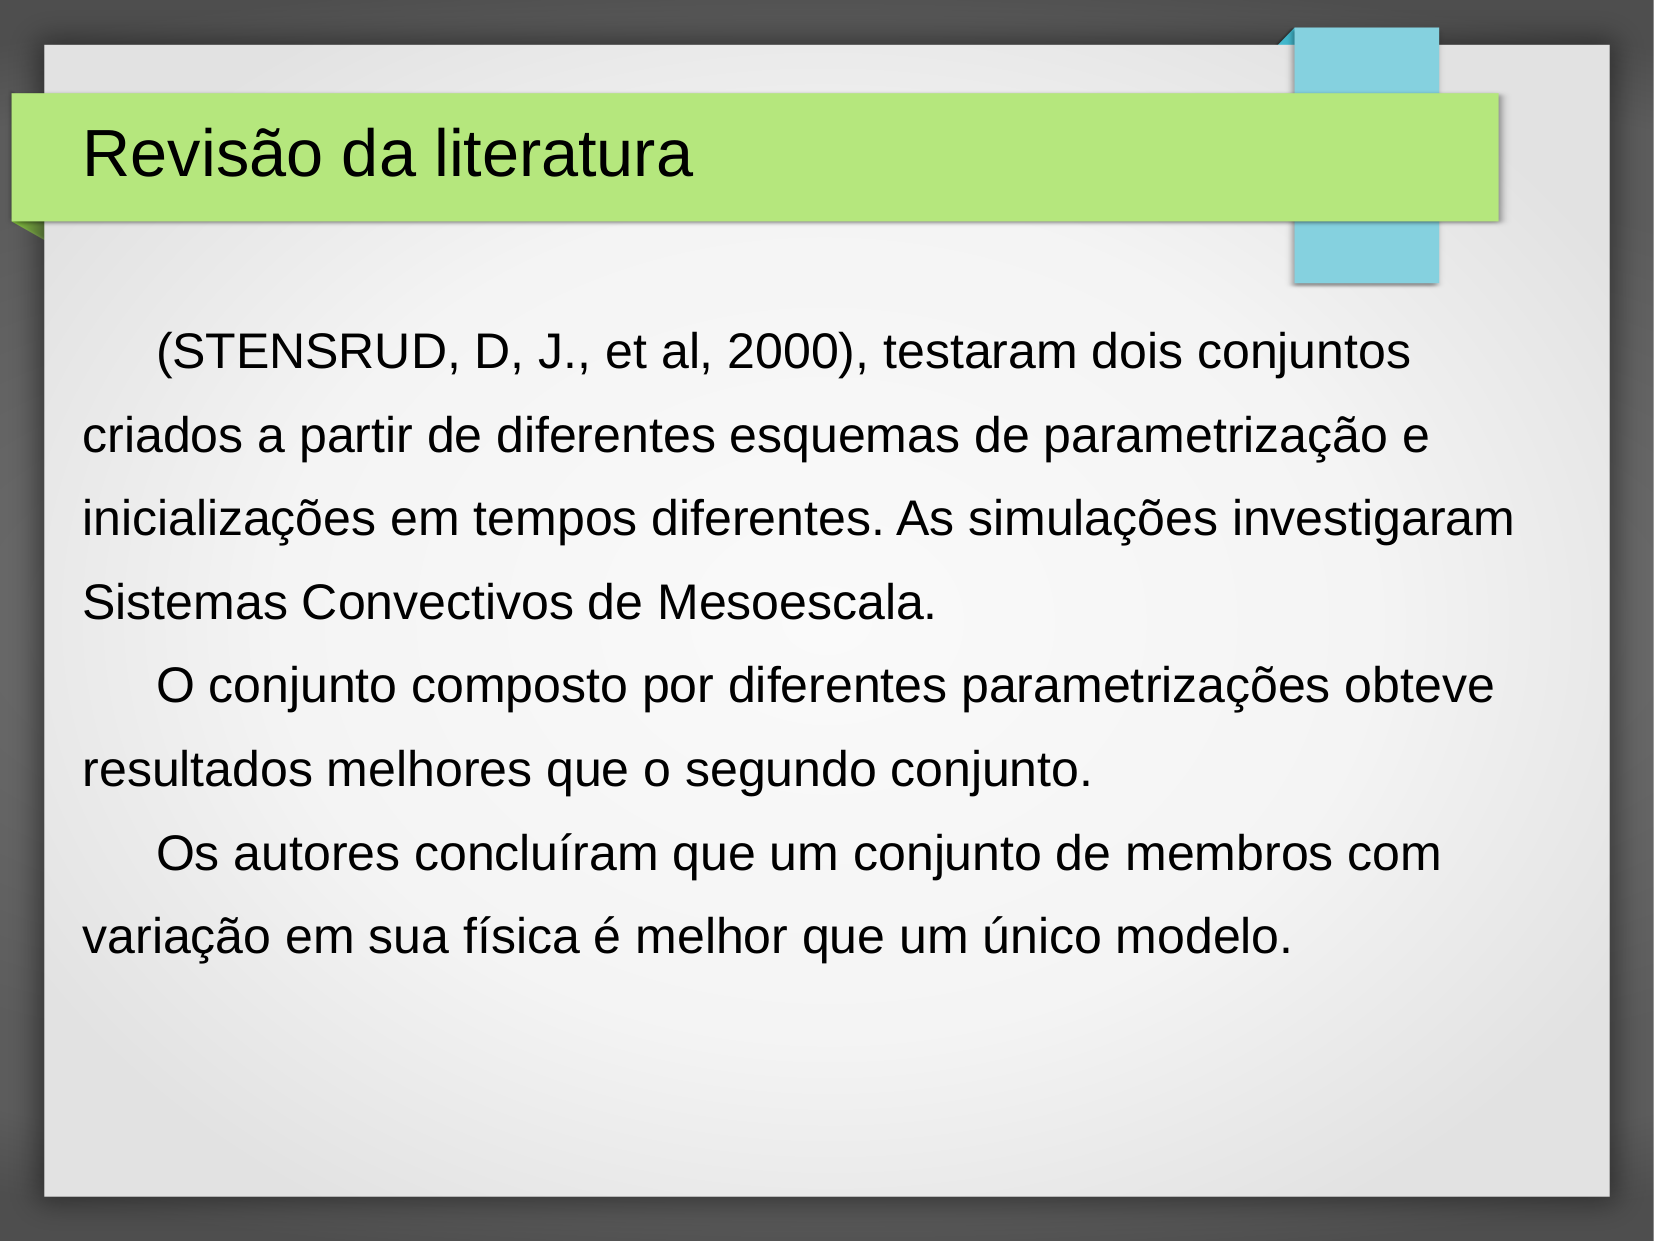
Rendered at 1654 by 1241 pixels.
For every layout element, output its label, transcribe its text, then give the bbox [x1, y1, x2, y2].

picture [0, 0, 1654, 1241]
list (STENSRUD, D, J., et al, 2000), testaram dois conjuntos criados a partir de diferentes esquemas de parametrização e inicializações em tempos diferentes. As simulações investigaram Sistemas Convectivos de Mesoescala. O conjunto composto por diferentes parametrizações obteve resultados melhores que o segundo conjunto. Os autores concluíram que um conjunto de membros com variação em sua física é melhor que um único modelo. [82, 295, 1571, 1015]
title Revisão da literatura [82, 94, 1264, 213]
